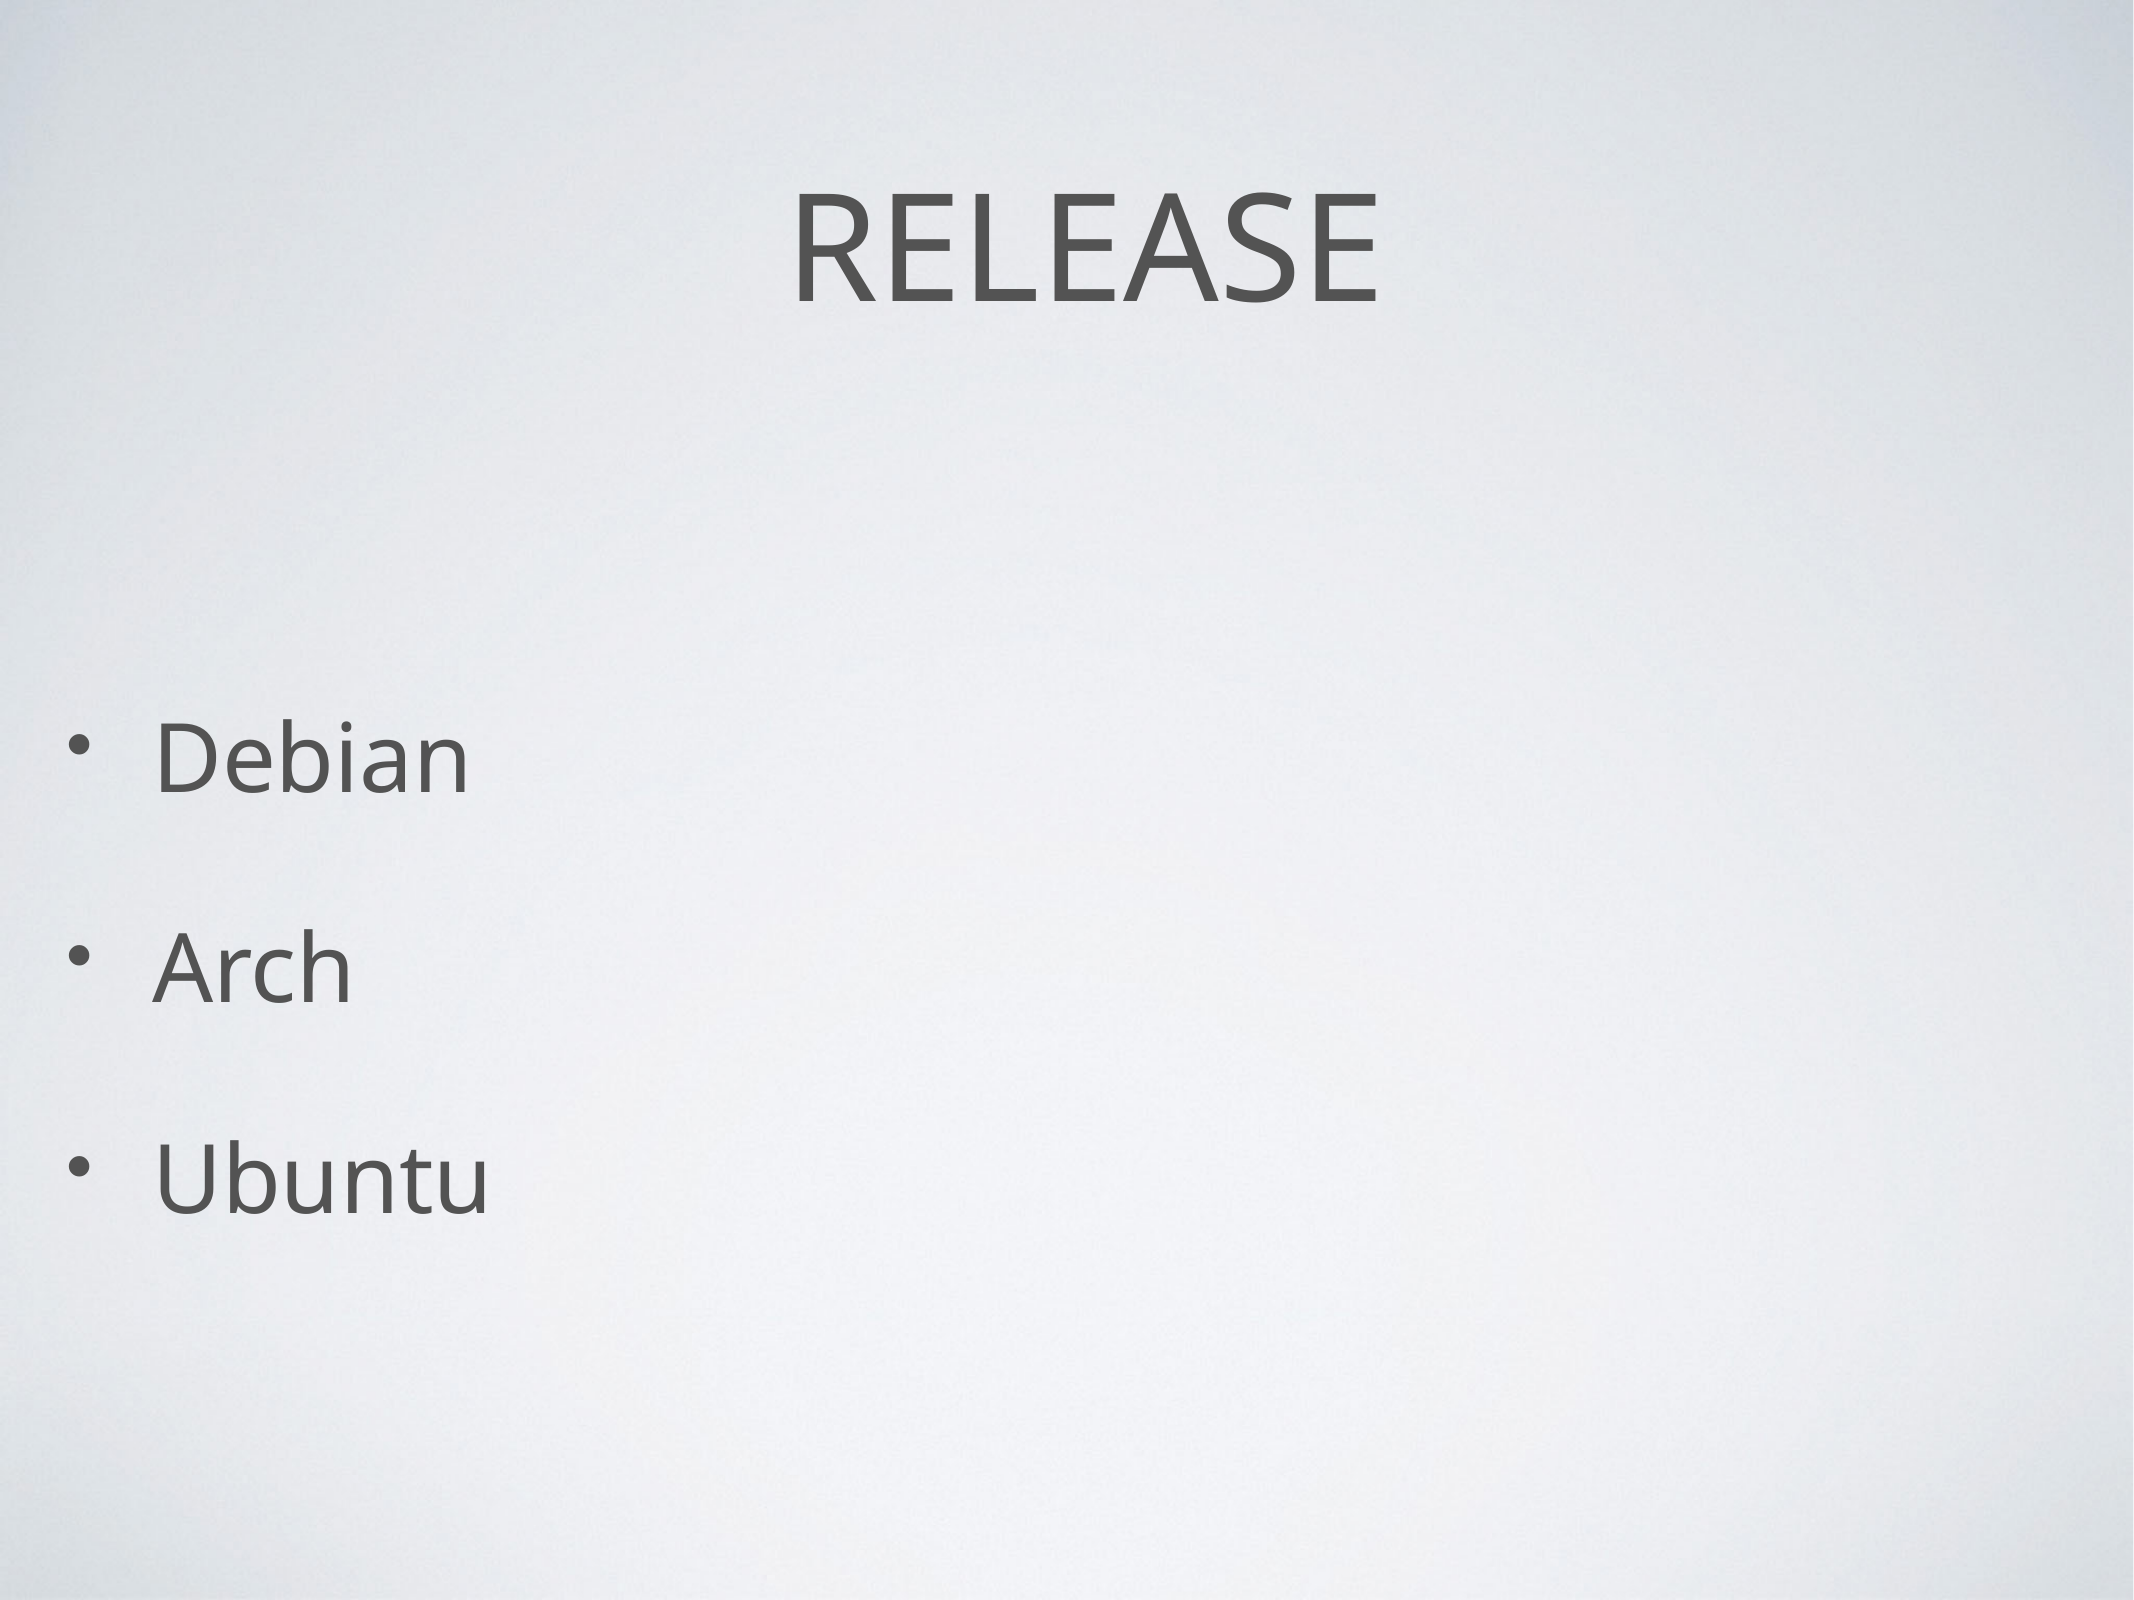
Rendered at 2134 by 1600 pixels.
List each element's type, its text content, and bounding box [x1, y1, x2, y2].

picture [0, 0, 2134, 1600]
title release [58, 41, 2075, 442]
list Debian Arch Ubuntu [58, 447, 2075, 1482]
